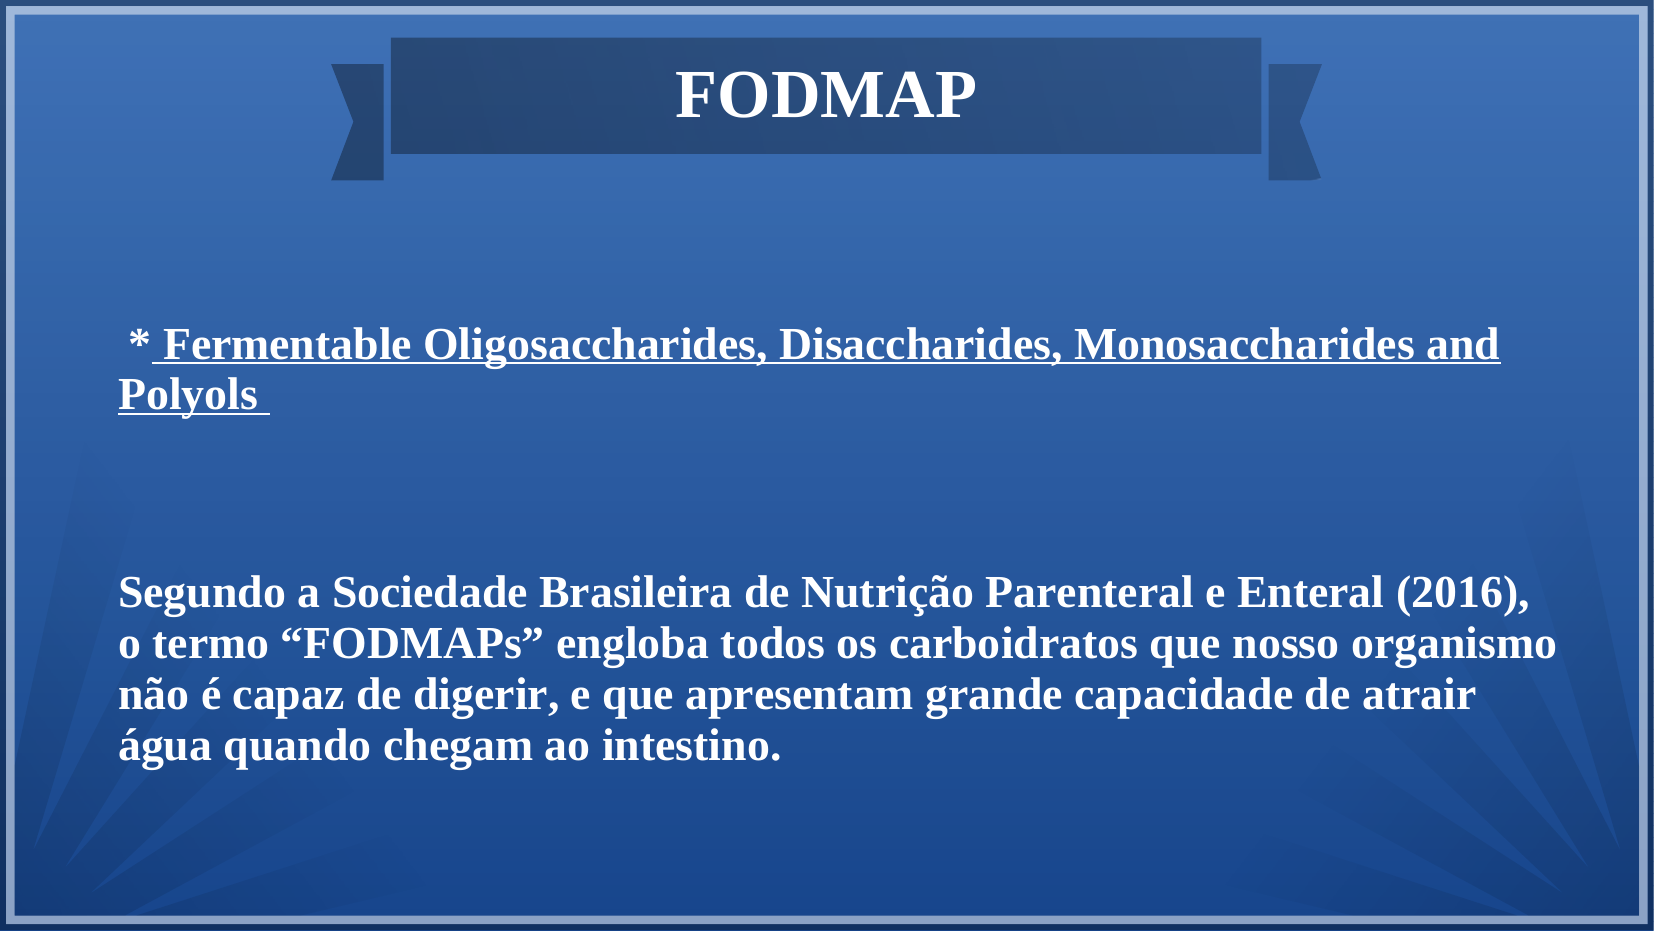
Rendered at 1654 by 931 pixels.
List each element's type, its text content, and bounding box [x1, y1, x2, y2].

title FODMAP [389, 35, 1264, 154]
text_box * Fermentable Oligosaccharides, Disaccharides, Monosaccharides and Polyols Segundo a Sociedade Brasileira de Nutrição Parenteral e Enteral (2016), o termo “FODMAPs” engloba todos os carboidratos que nosso organismo não é capaz de digerir, e que apresentam grande capacidade de atrair água quando chegam ao intestino. [118, 318, 1560, 892]
